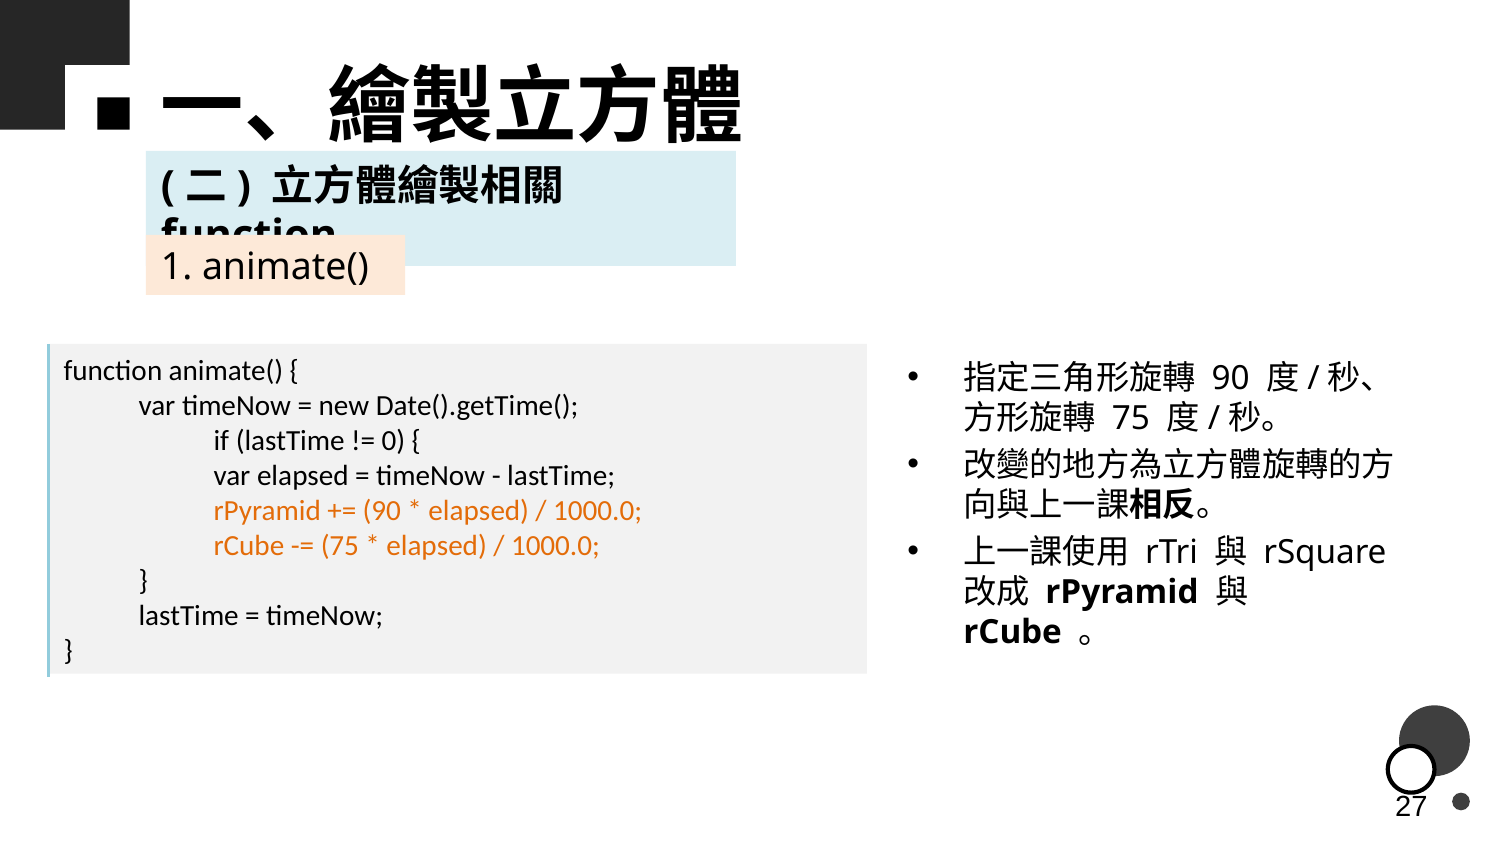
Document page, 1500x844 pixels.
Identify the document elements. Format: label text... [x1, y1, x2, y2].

text_box [1452, 792, 1470, 811]
text_box [0, 0, 130, 130]
title 一、繪製立方體 [145, 32, 1105, 173]
text_box [1387, 705, 1470, 782]
text_box 1. animate() [145, 234, 406, 295]
text_box 指定三角形旋轉 90 度/秒、方形旋轉 75 度/秒。 改變的地方為立方體旋轉的方向與上一課相反。 上一課使用 rTri 與 rSquare 改成 rPyramid 與 rCube 。 [873, 348, 1412, 679]
text_box (二) 立方體繪製相關function [145, 150, 736, 266]
slide_number <number> [1092, 782, 1443, 827]
text_box function animate() { var timeNow = new Date().getTime(); if (lastTime != 0) { var elapsed = timeNow - lastTime; rPyramid += (90 * elapsed) / 1000.0; rCube -= (75 * elapsed) / 1000.0; } lastTime = timeNow; } [48, 343, 867, 674]
text_box [97, 97, 130, 130]
